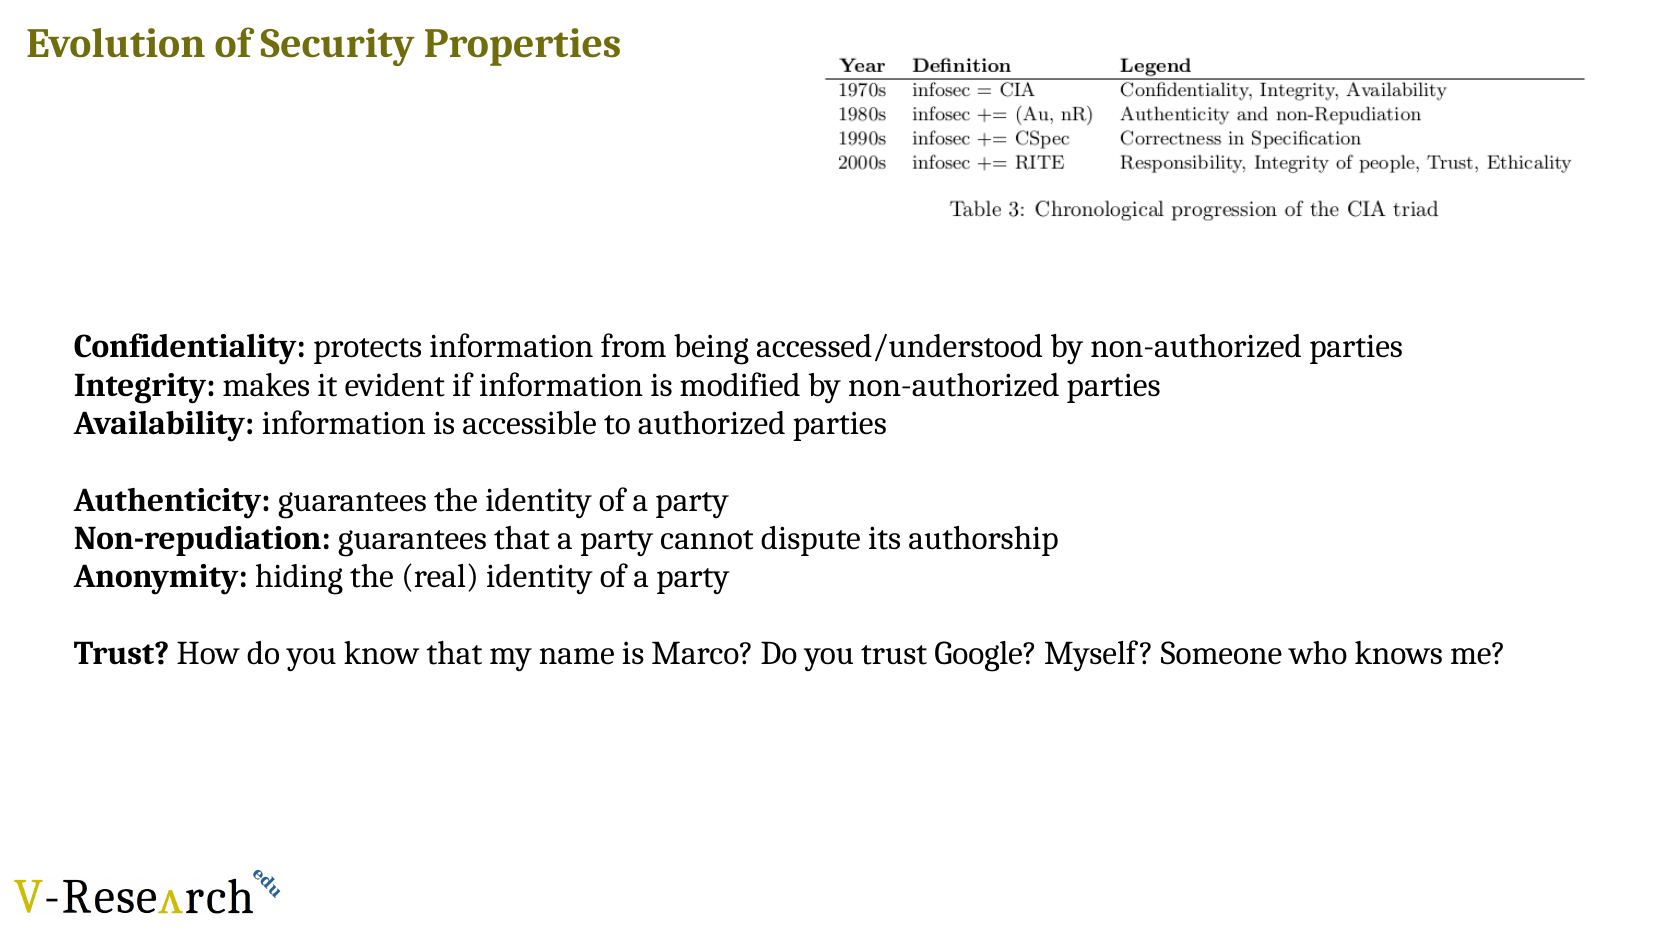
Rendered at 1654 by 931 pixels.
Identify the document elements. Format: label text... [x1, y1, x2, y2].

picture [11, 876, 255, 916]
picture [791, 40, 1607, 237]
text_box Evolution of Security Properties [11, 12, 1193, 77]
text_box edu [222, 847, 333, 931]
text_box Confidentiality: protects information from being accessed/understood by non-authorized parties Integrity: makes it evident if information is modified by non-authorized parties Availability: information is accessible to authorized parties Authenticity: guarantees the identity of a party Non-repudiation: guarantees that a party cannot dispute its authorship Anonymity: hiding the (real) identity of a party Trust? How do you know that my name is Marco? Do you trust Google? Myself? Someone who knows me? [58, 320, 1617, 843]
